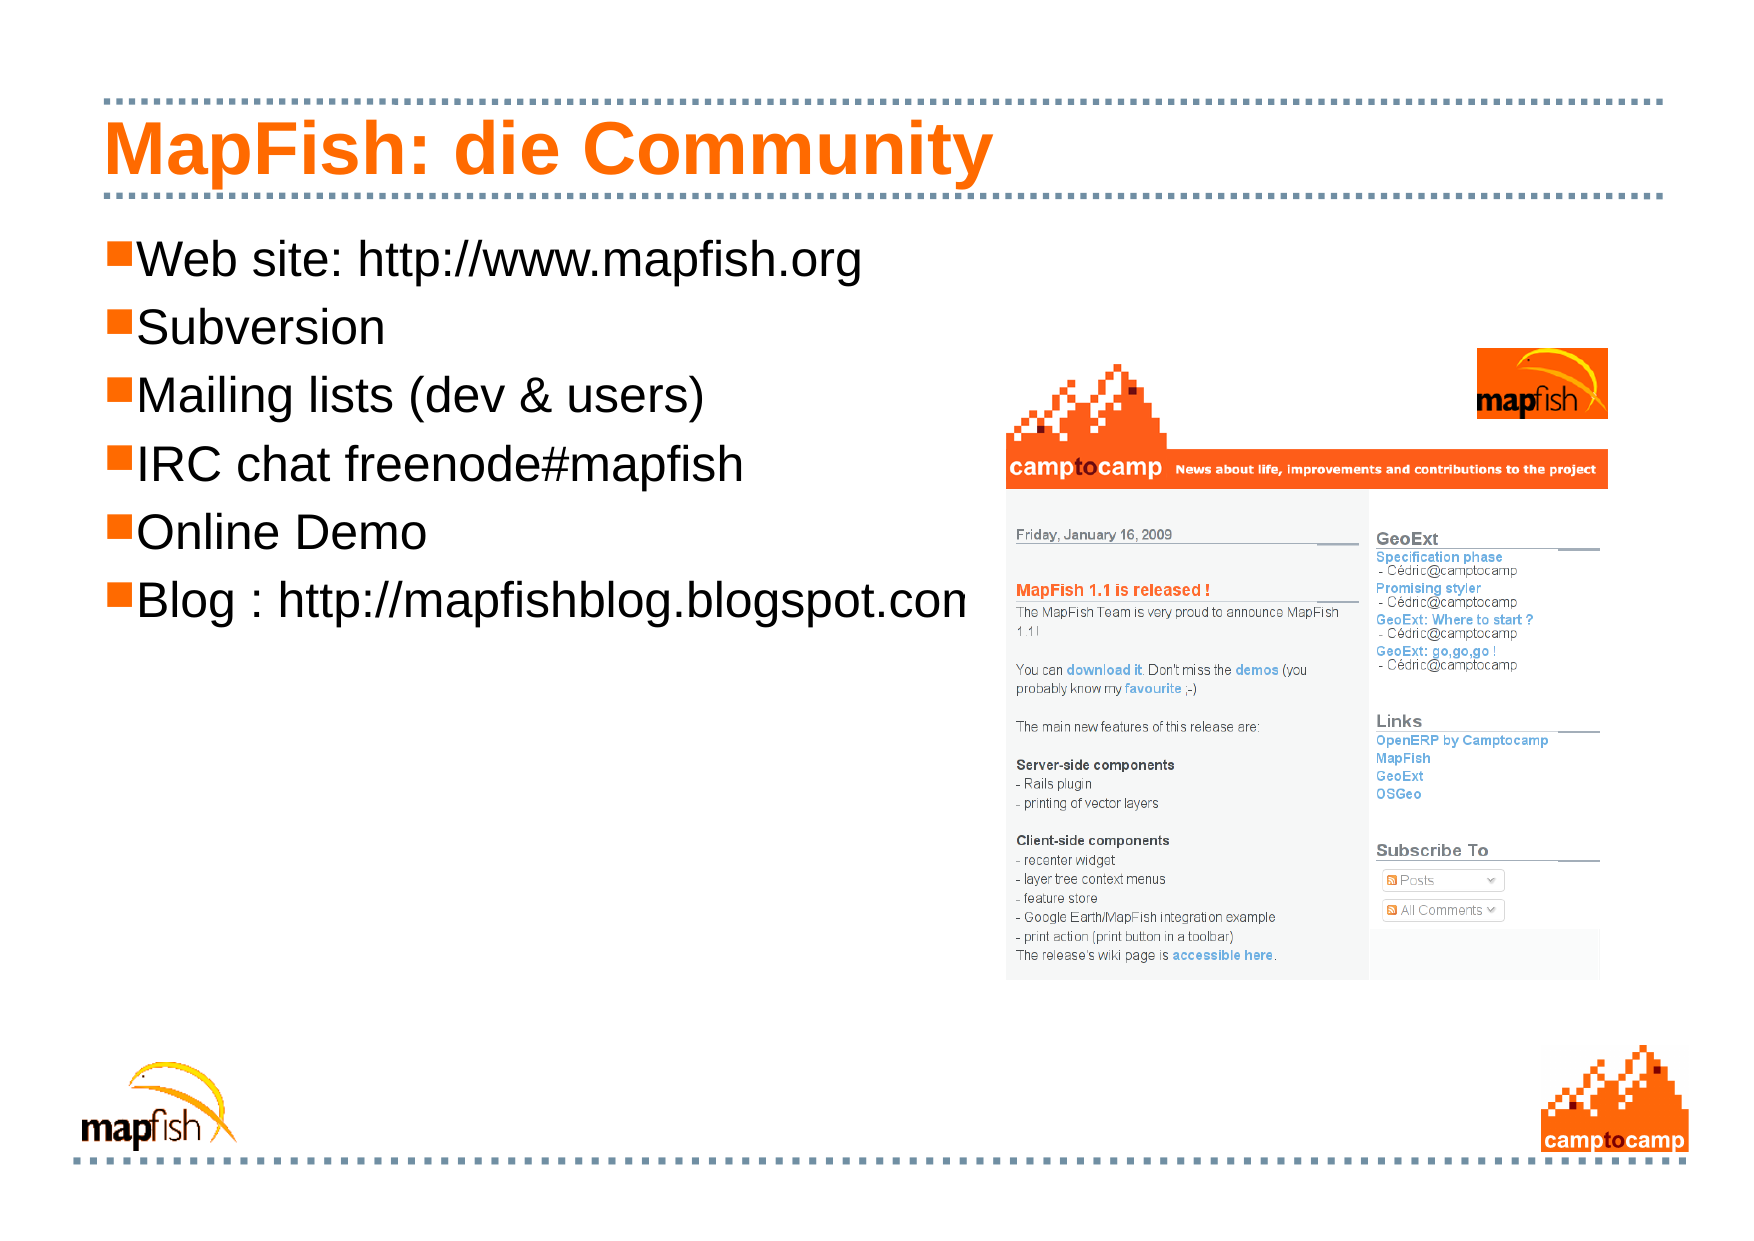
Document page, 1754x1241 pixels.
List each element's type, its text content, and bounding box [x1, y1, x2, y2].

title MapFish: die Community [103, 97, 1660, 200]
list Web site: http://www.mapfish.org Subversion Mailing lists (dev & users) IRC chat freenode#mapfish Online Demo Blog : http://mapfishblog.blogspot.com [103, 231, 1660, 1059]
picture [965, 348, 1695, 980]
picture [1541, 1045, 1689, 1152]
picture [82, 1062, 237, 1151]
